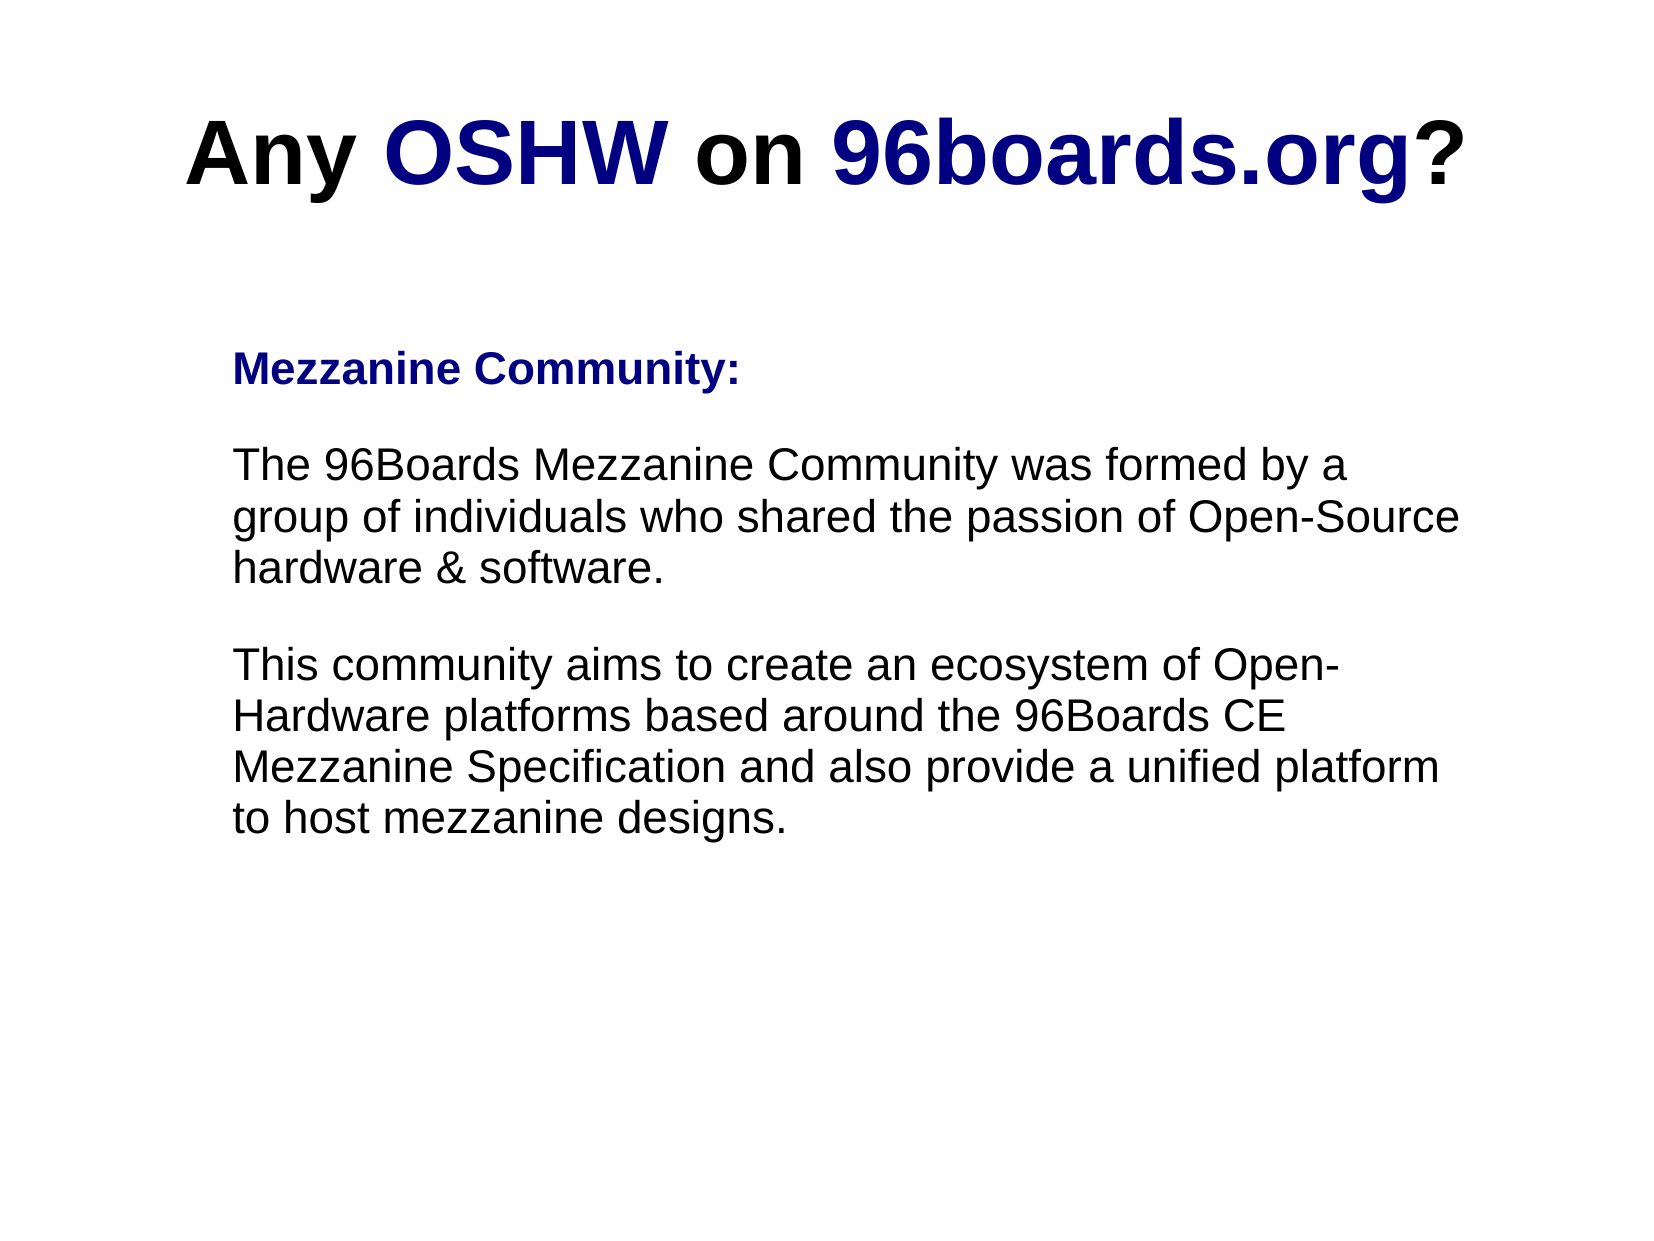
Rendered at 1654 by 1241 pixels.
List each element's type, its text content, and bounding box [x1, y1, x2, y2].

title Any OSHW on 96boards.org? [82, 49, 1571, 257]
text_box Mezzanine Community: The 96Boards Mezzanine Community was formed by a group of individuals who shared the passion of Open-Source hardware & software. This community aims to create an ecosystem of Open-Hardware platforms based around the 96Boards CE Mezzanine Specification and also provide a unified platform to host mezzanine designs. [217, 335, 1486, 988]
